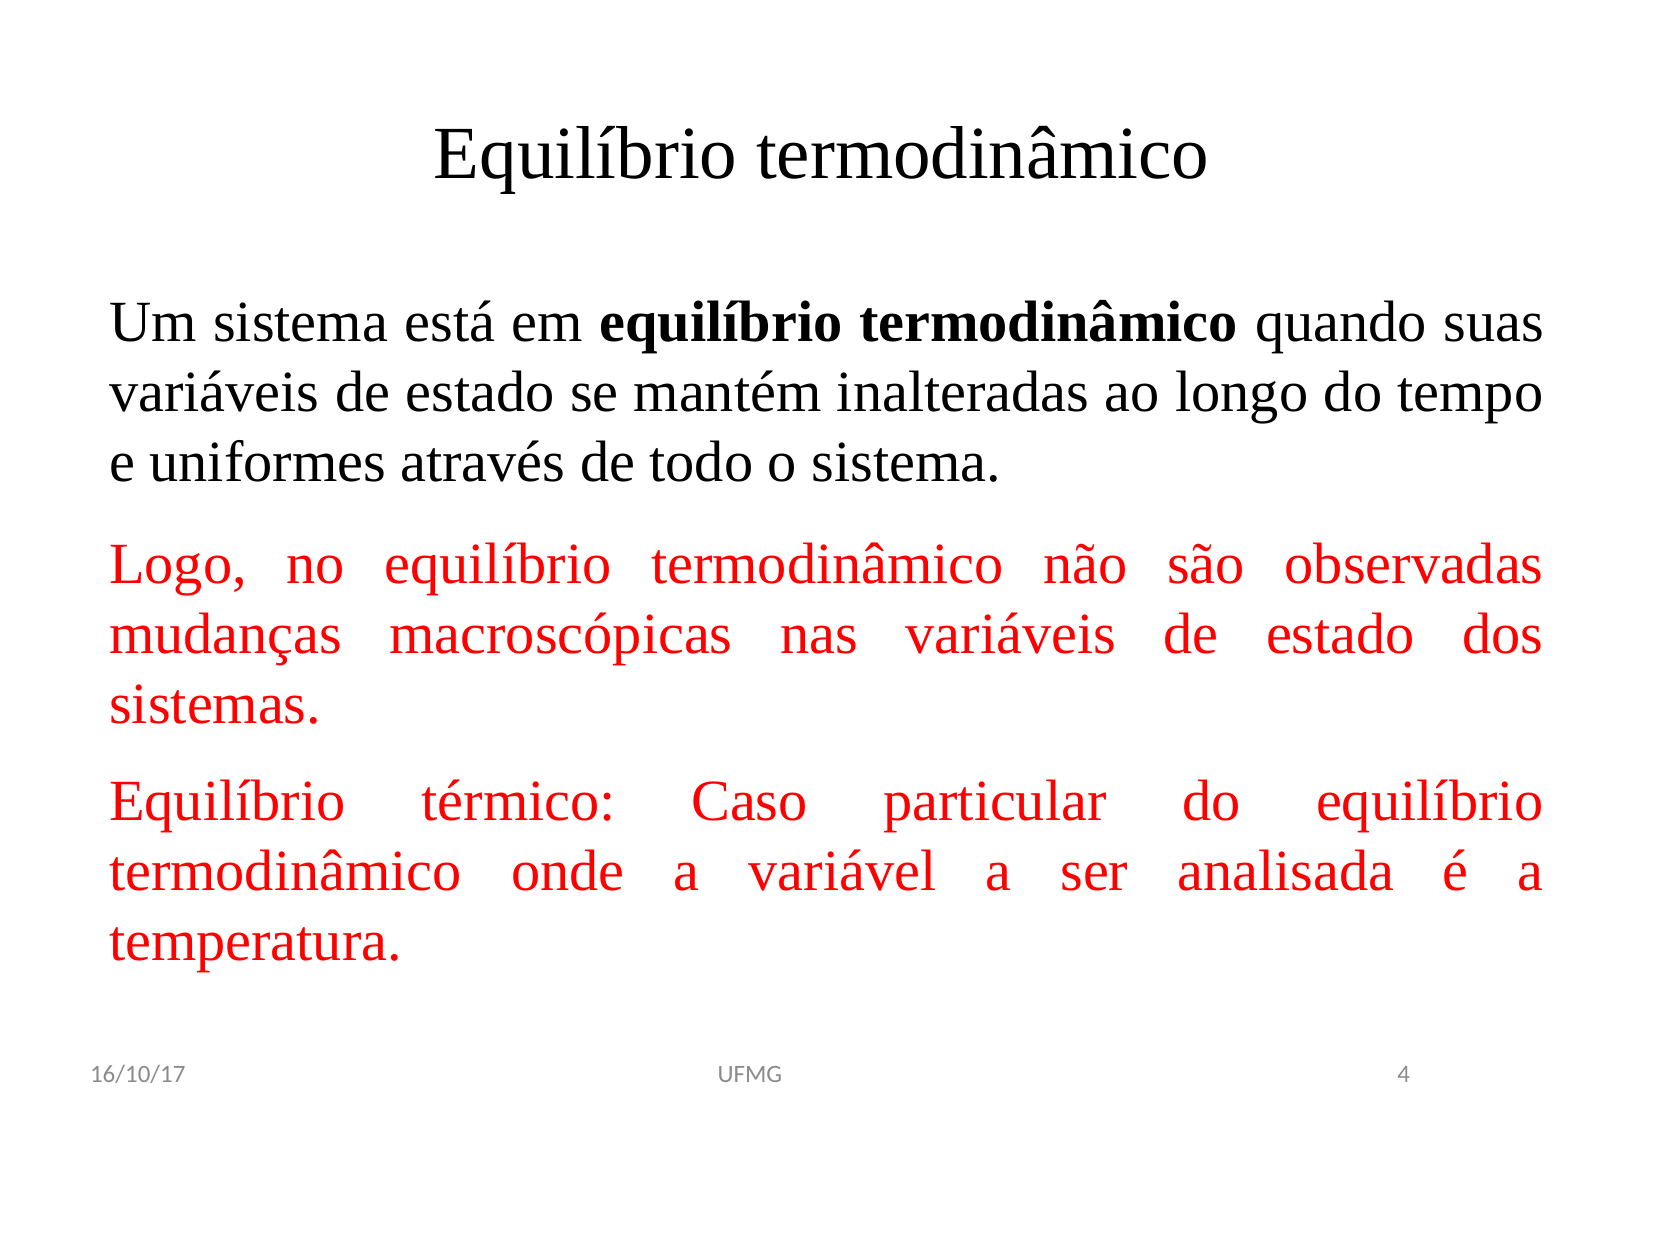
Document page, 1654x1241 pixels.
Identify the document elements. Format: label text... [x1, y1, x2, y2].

slide_number <número> [1074, 1042, 1425, 1103]
footer UFMG [512, 1042, 988, 1103]
text_box Logo, no equilíbrio termodinâmico não são observadas mudanças macroscópicas nas variáveis de estado dos sistemas. [94, 518, 1560, 744]
slide_number 16/10/17 [75, 1042, 425, 1103]
text_box Equilíbrio térmico: Caso particular do equilíbrio termodinâmico onde a variável a ser analisada é a temperatura. [94, 754, 1560, 980]
text_box Um sistema está em equilíbrio termodinâmico quando suas variáveis de estado se mantém inalteradas ao longo do tempo e uniformes através de todo o sistema. [94, 276, 1560, 501]
text_box Equilíbrio termodinâmico [419, 95, 1235, 201]
